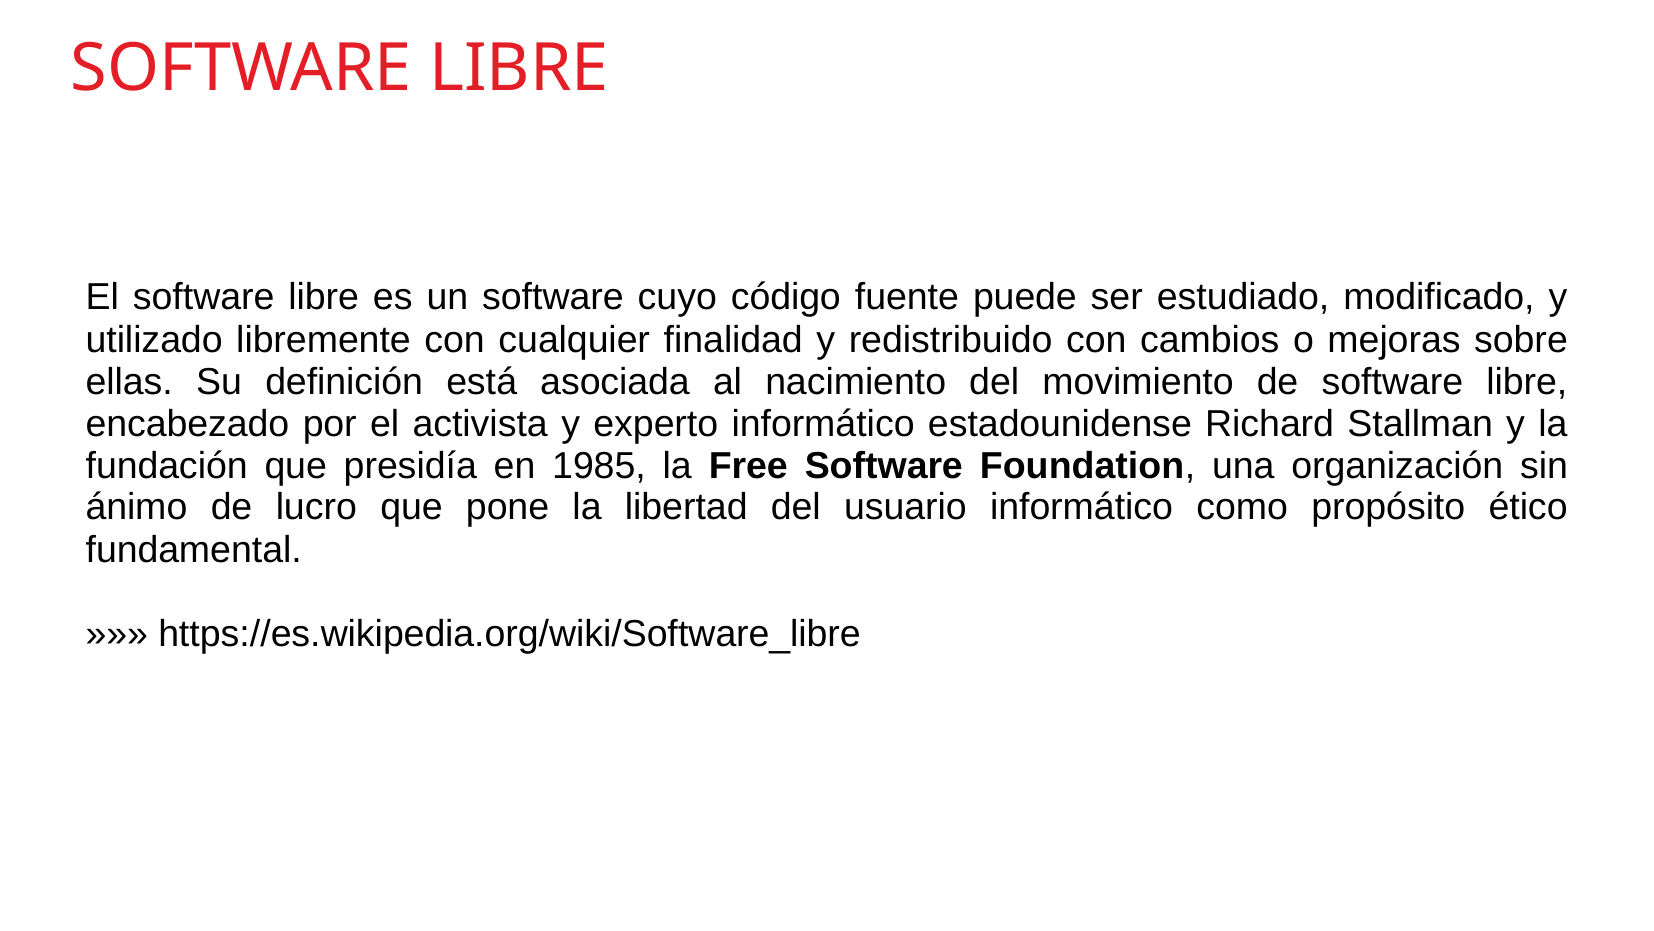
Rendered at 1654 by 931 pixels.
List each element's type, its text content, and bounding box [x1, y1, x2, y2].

text_box El software libre es un software cuyo código fuente puede ser estudiado, modificado, y utilizado libremente con cualquier finalidad y redistribuido con cambios o mejoras sobre ellas. Su definición está asociada al nacimiento del movimiento de software libre, encabezado por el activista y experto informático estadounidense Richard Stallman y la fundación que presidía en 1985, la Free Software Foundation, una organización sin ánimo de lucro que pone la libertad del usuario informático como propósito ético fundamental. »»» https://es.wikipedia.org/wiki/Software_libre [70, 268, 1583, 662]
title SOFTWARE LIBRE [70, 11, 1347, 118]
